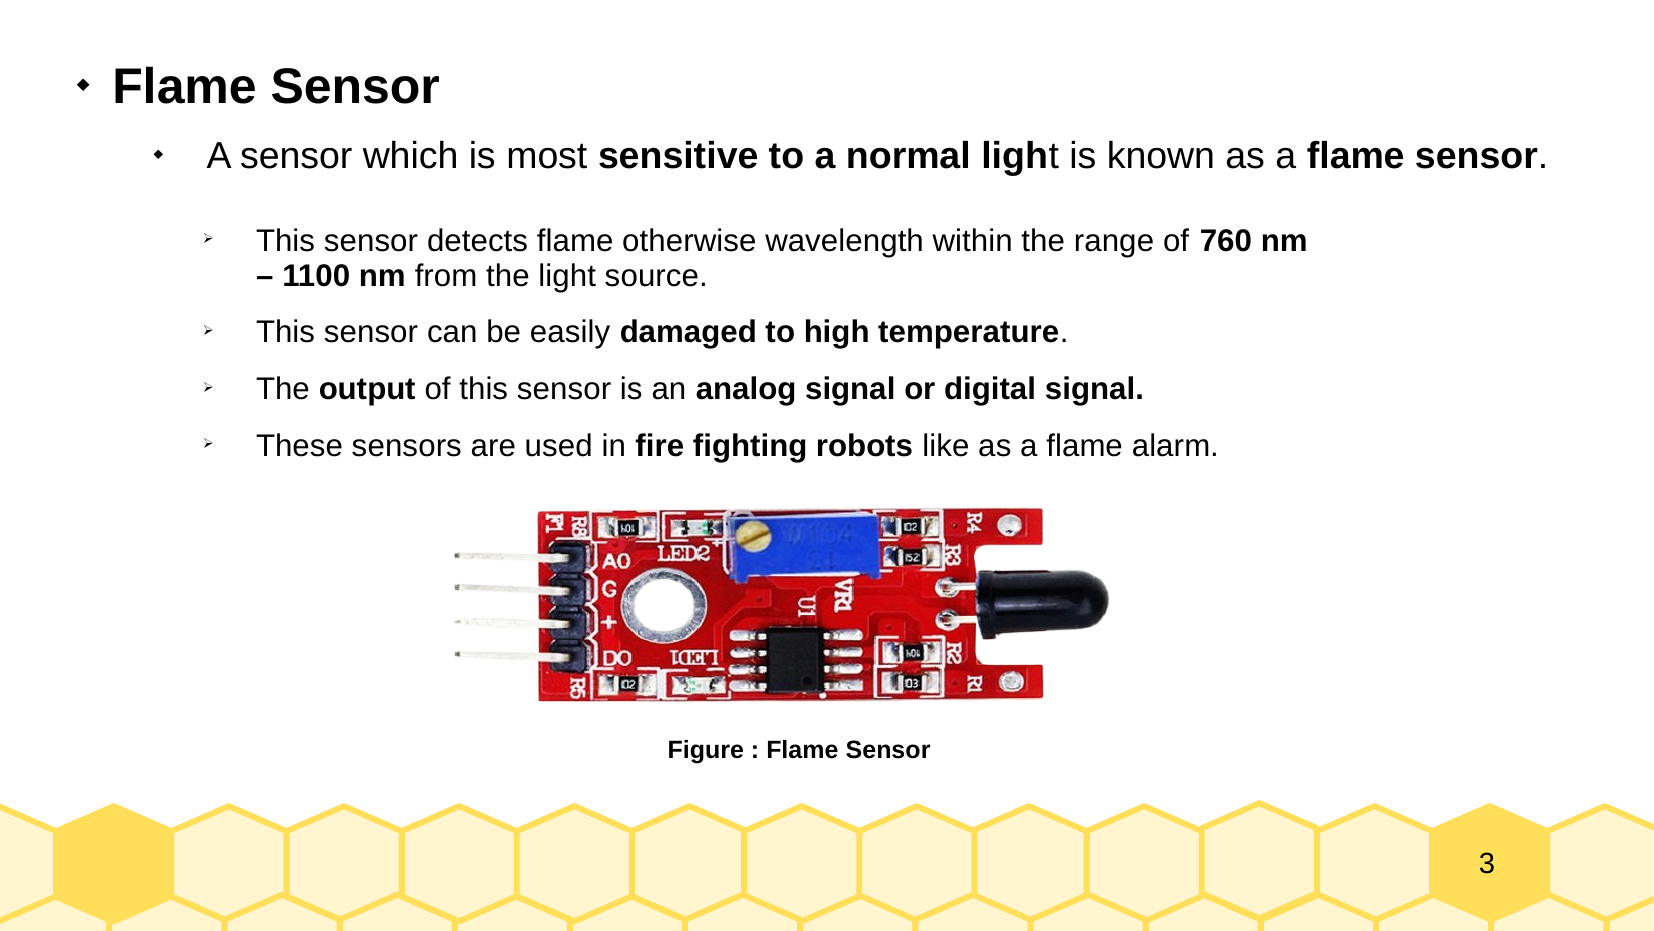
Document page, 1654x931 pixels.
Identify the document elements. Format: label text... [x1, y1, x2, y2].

list A sensor which is most sensitive to a normal light is known as a flame sensor. [135, 134, 1624, 255]
list This sensor detects flame otherwise wavelength within the range of 760 nm – 1100 nm from the light source. This sensor can be easily damaged to high temperature. The output of this sensor is an analog signal or digital signal. These sensors are used in fire fighting robots like as a flame alarm. [185, 223, 1311, 601]
title Figure : Flame Sensor [37, 712, 1526, 788]
picture [412, 444, 1140, 712]
title Flame Sensor [76, 48, 1565, 125]
